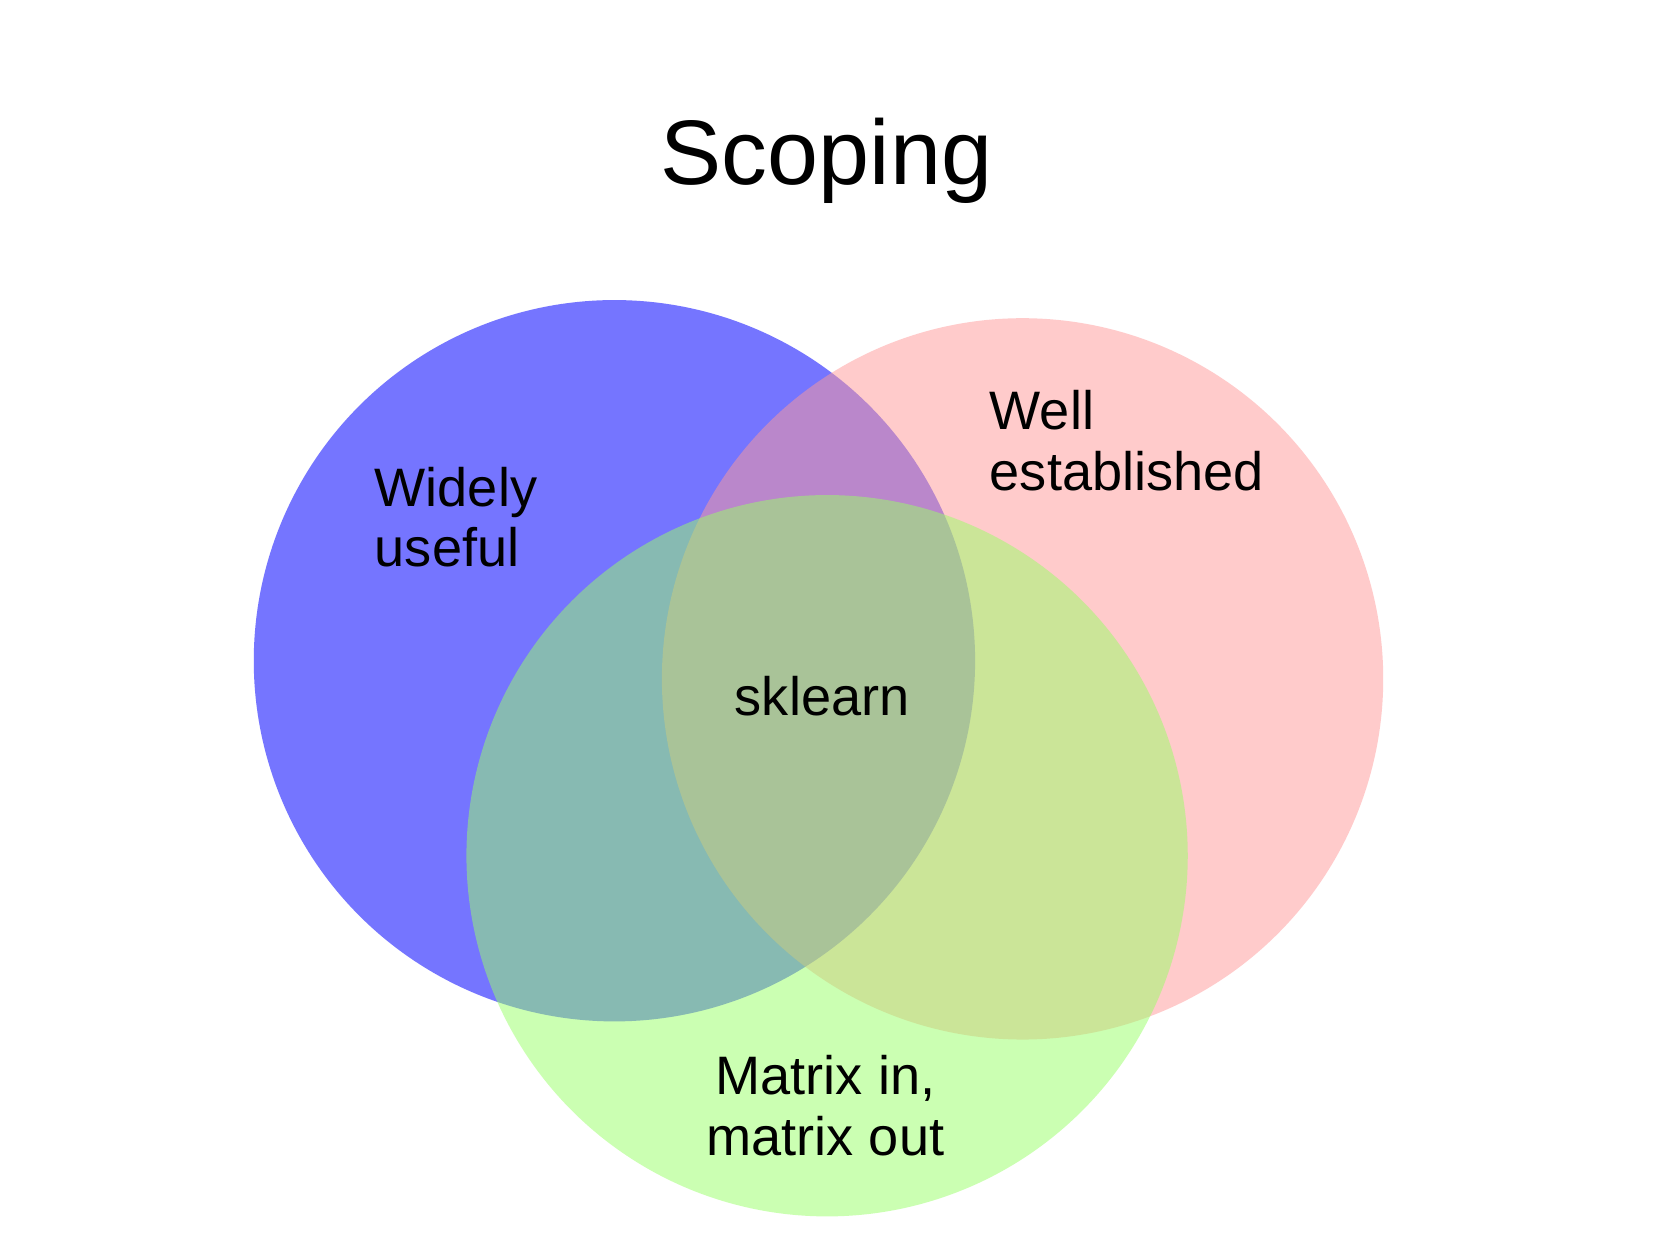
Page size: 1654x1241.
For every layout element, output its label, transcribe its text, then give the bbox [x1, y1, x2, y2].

text_box sklearn [720, 659, 1006, 736]
text_box Widely useful [360, 450, 553, 587]
text_box [253, 300, 1384, 1217]
text_box Matrix in, matrix out [691, 1038, 962, 1175]
text_box Well established [975, 373, 1306, 511]
title Scoping [82, 49, 1571, 257]
